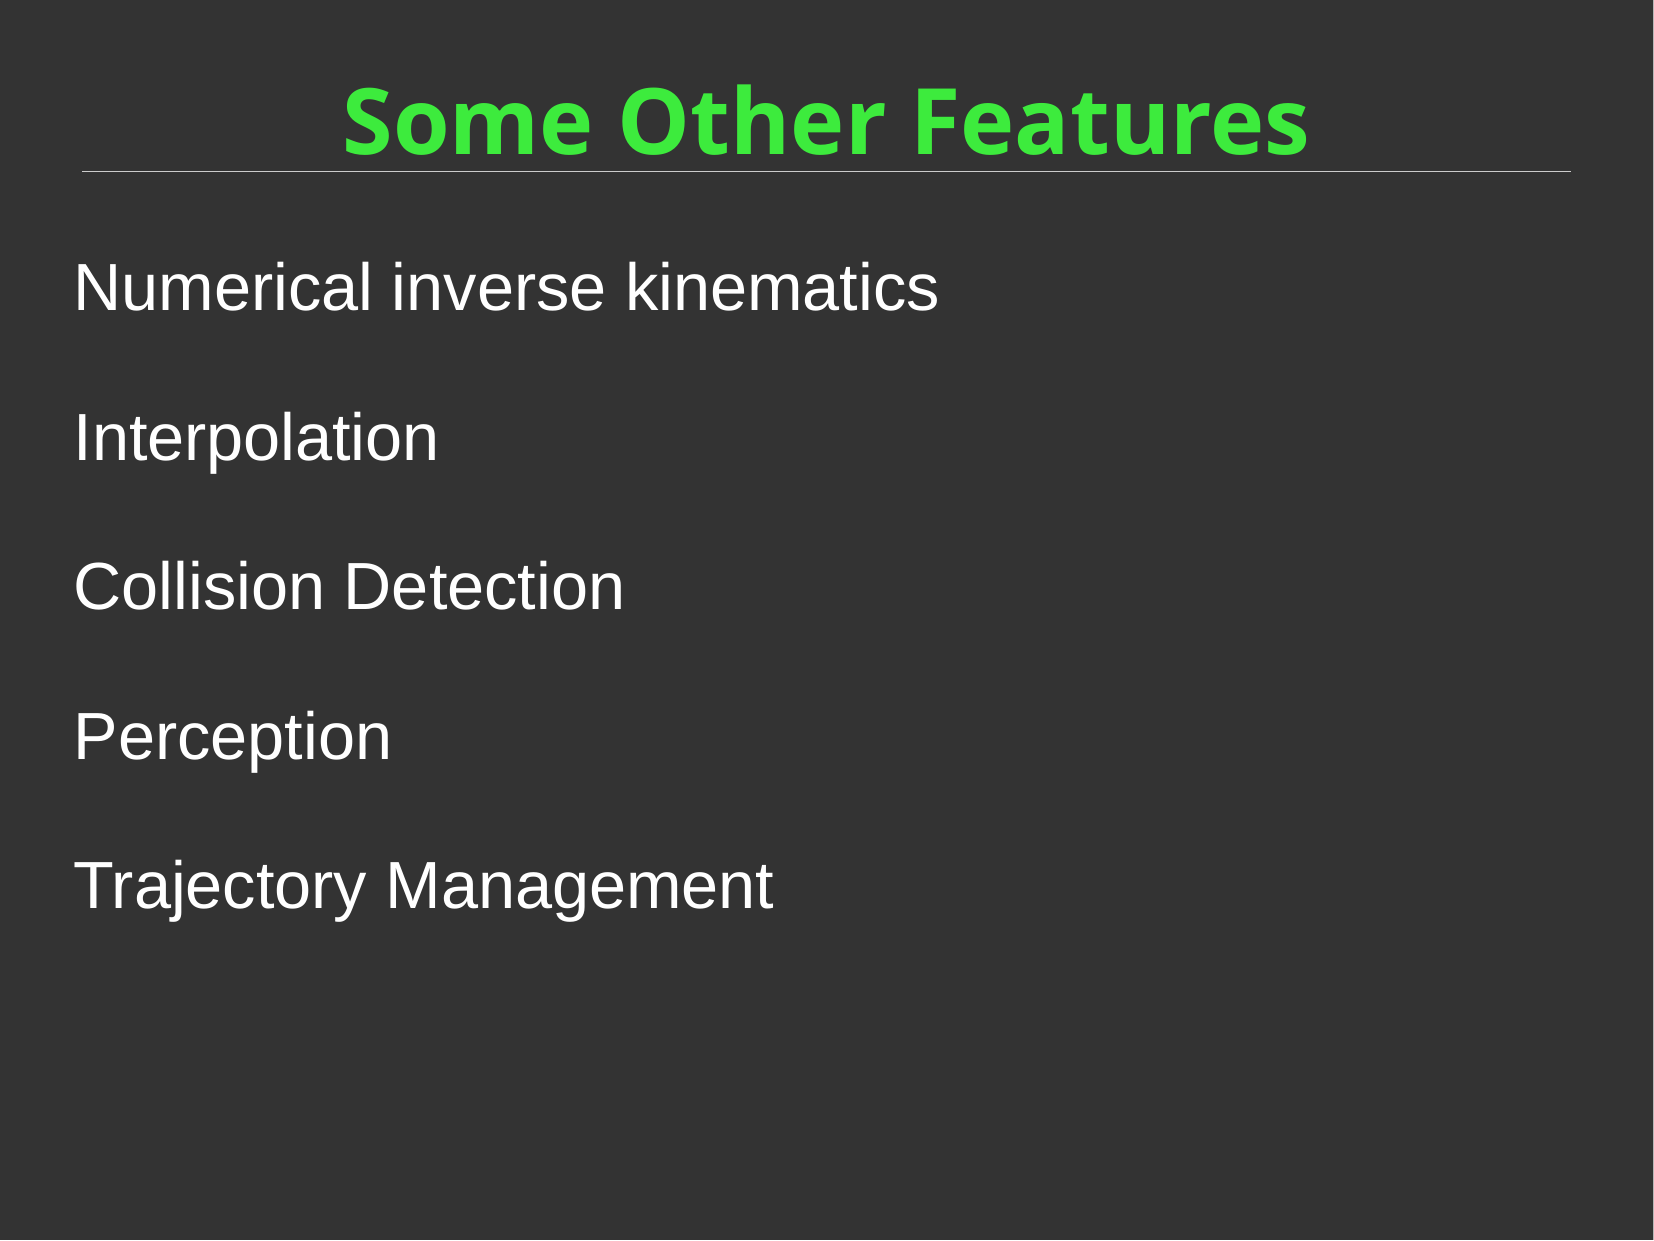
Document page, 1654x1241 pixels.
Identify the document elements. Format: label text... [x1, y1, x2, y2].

text_box Numerical inverse kinematics Interpolation Collision Detection Perception Trajectory Management [59, 200, 1595, 926]
title Some Other Features [82, 49, 1571, 189]
